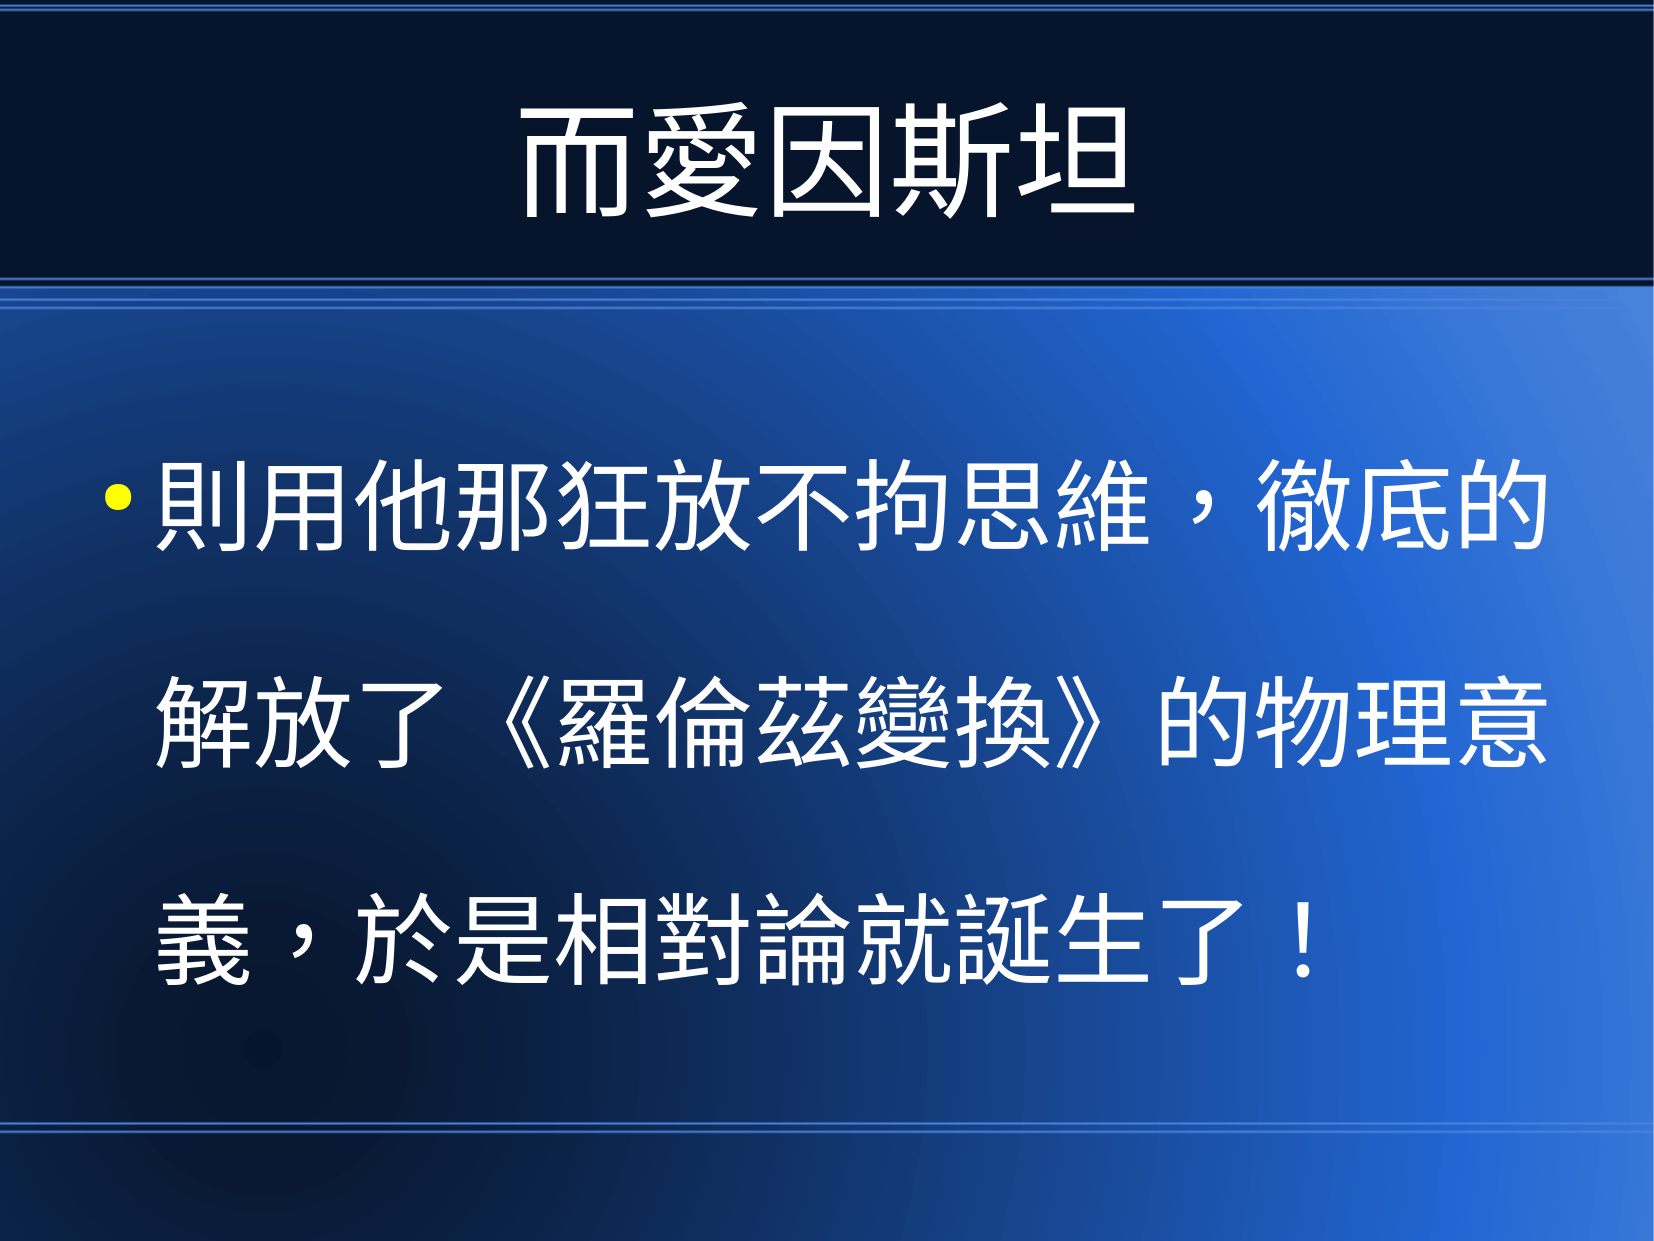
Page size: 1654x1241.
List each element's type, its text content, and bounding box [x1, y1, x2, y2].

picture [0, 0, 1654, 1241]
list 則用他那狂放不拘思維，徹底的解放了《羅倫茲變換》的物理意義，於是相對論就誕生了！ [82, 355, 1571, 1241]
title 而愛因斯坦 [82, 49, 1571, 257]
